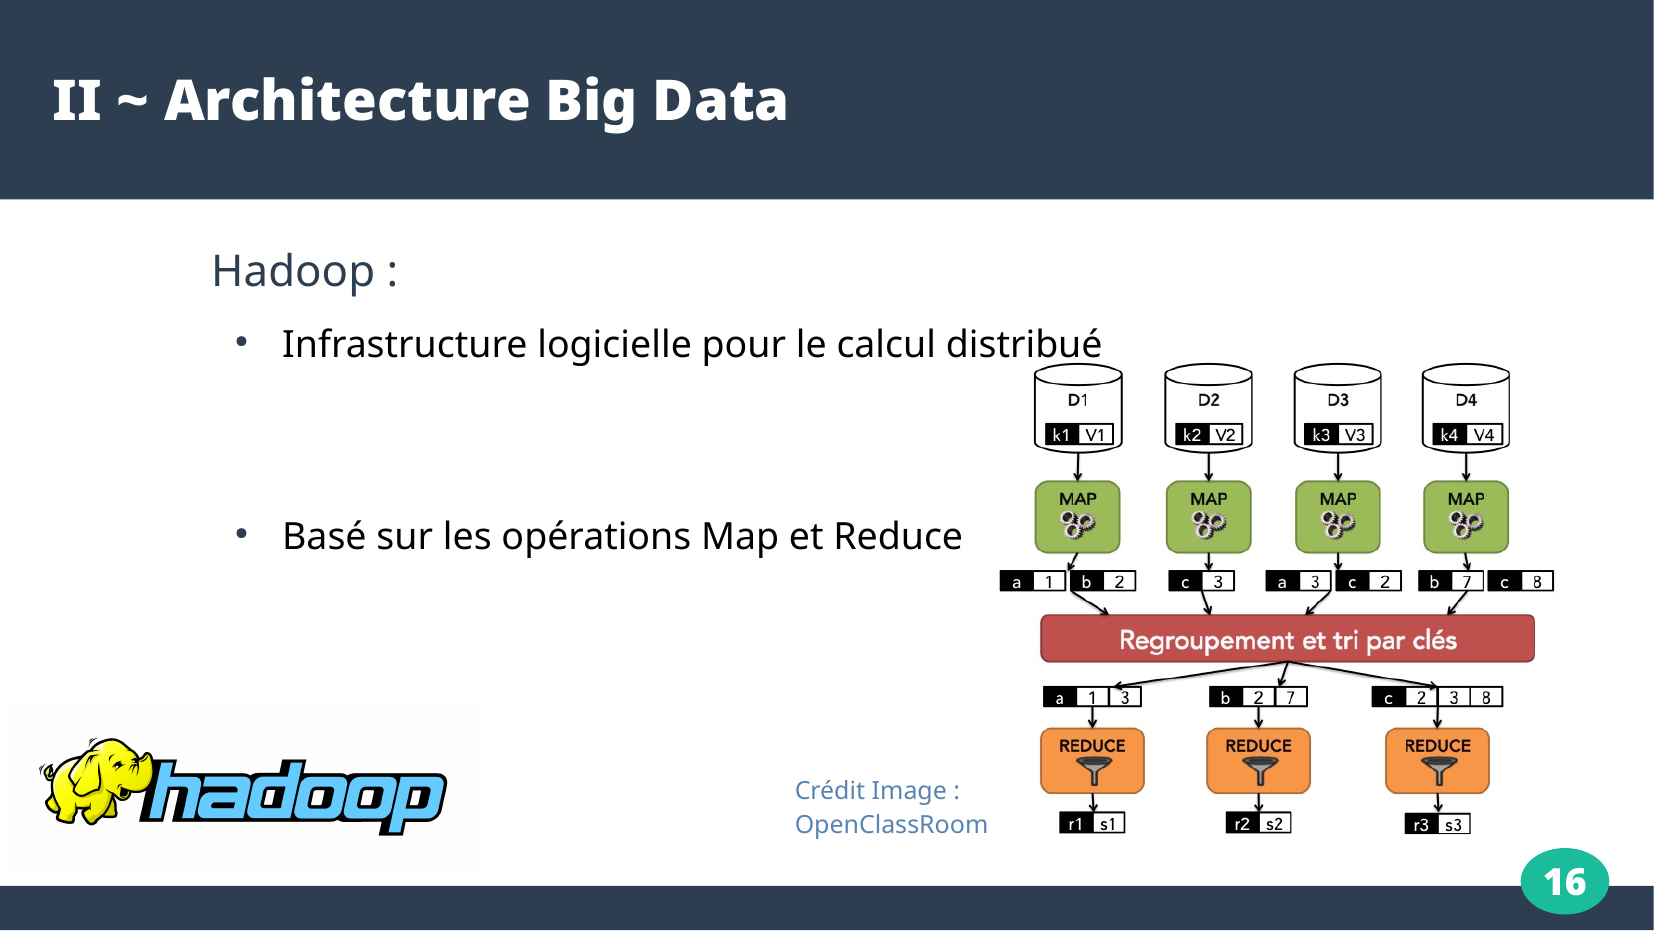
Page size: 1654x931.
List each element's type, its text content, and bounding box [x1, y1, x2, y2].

title II ~ Architecture Big Data [0, 39, 1621, 158]
list Hadoop : Infrastructure logicielle pour le calcul distribué Basé sur les opérations Map et Reduce [69, 240, 1231, 861]
picture [9, 704, 481, 874]
picture [1231, 360, 1567, 841]
text_box Crédit Image : OpenClassRoom [780, 765, 1051, 871]
